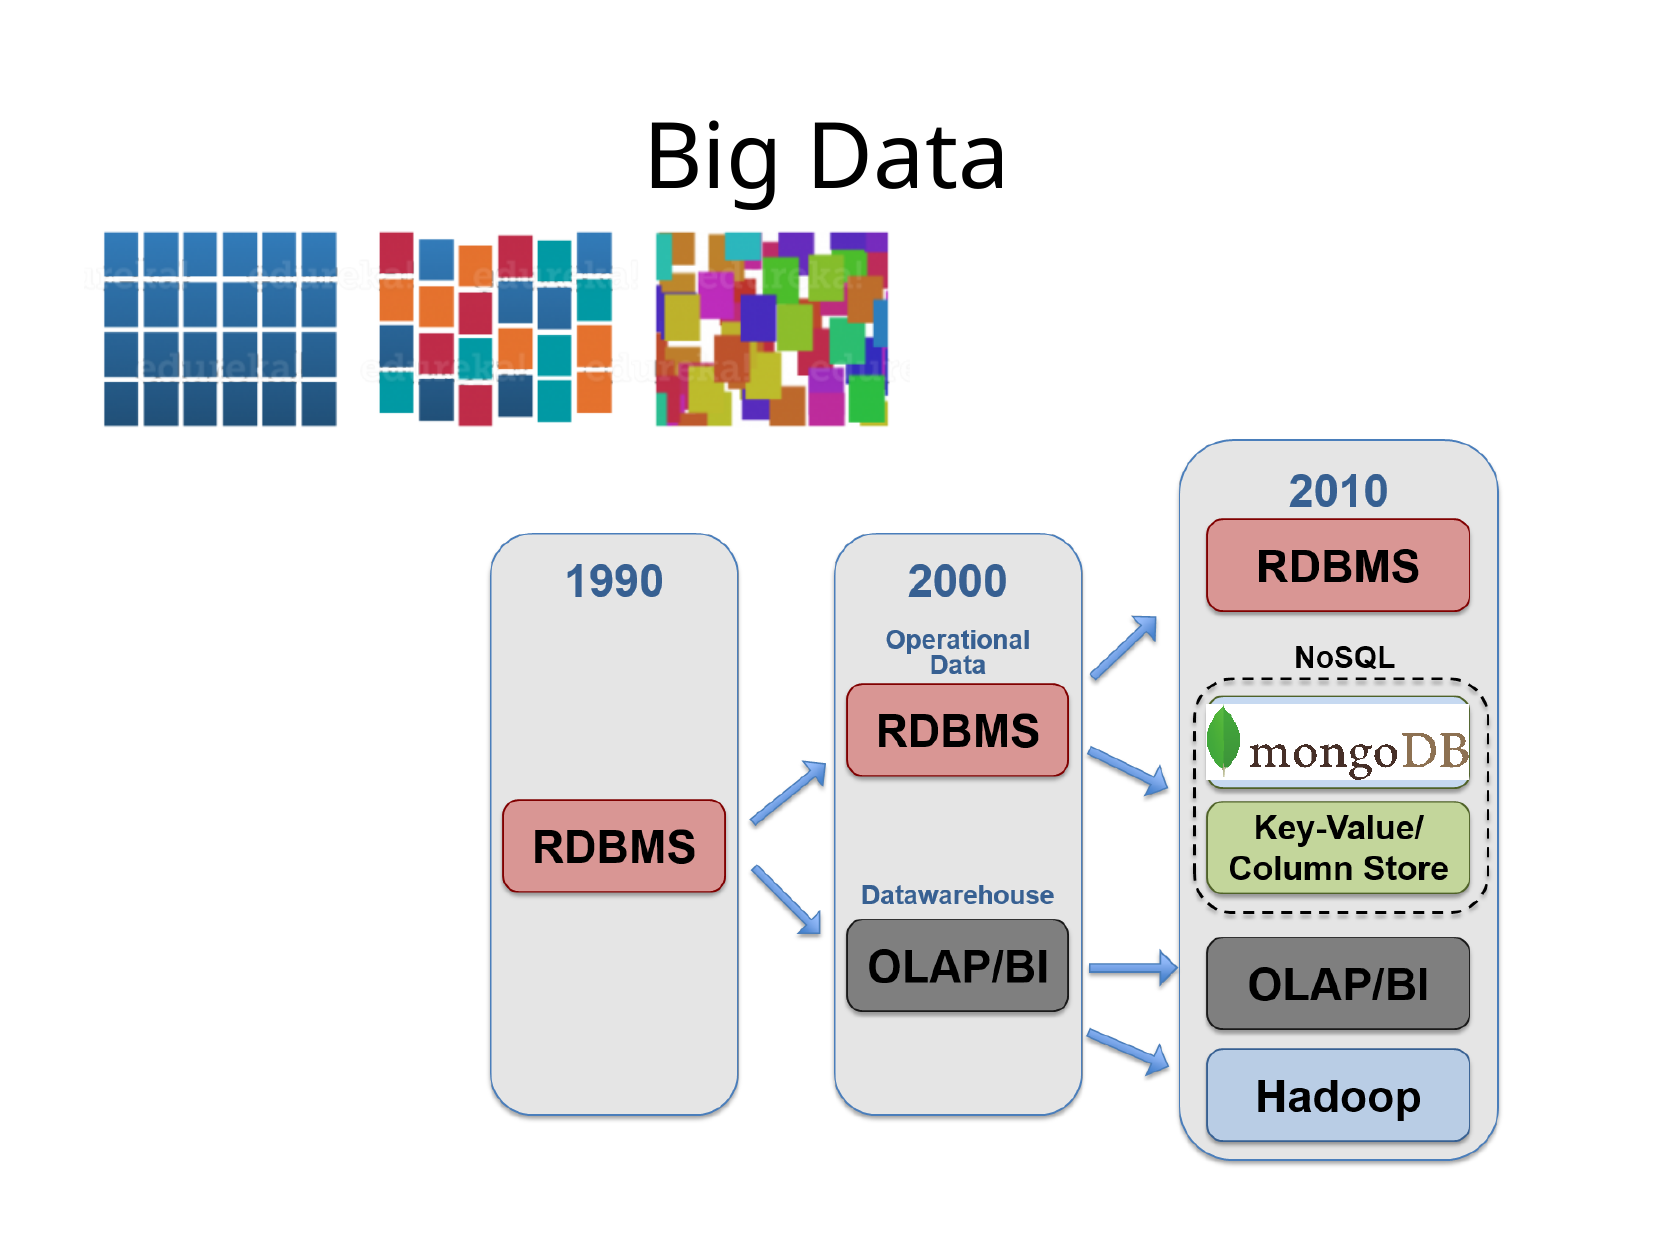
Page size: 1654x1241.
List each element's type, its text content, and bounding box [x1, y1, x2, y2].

picture [84, 222, 1505, 1170]
title Big Data [82, 49, 1571, 257]
